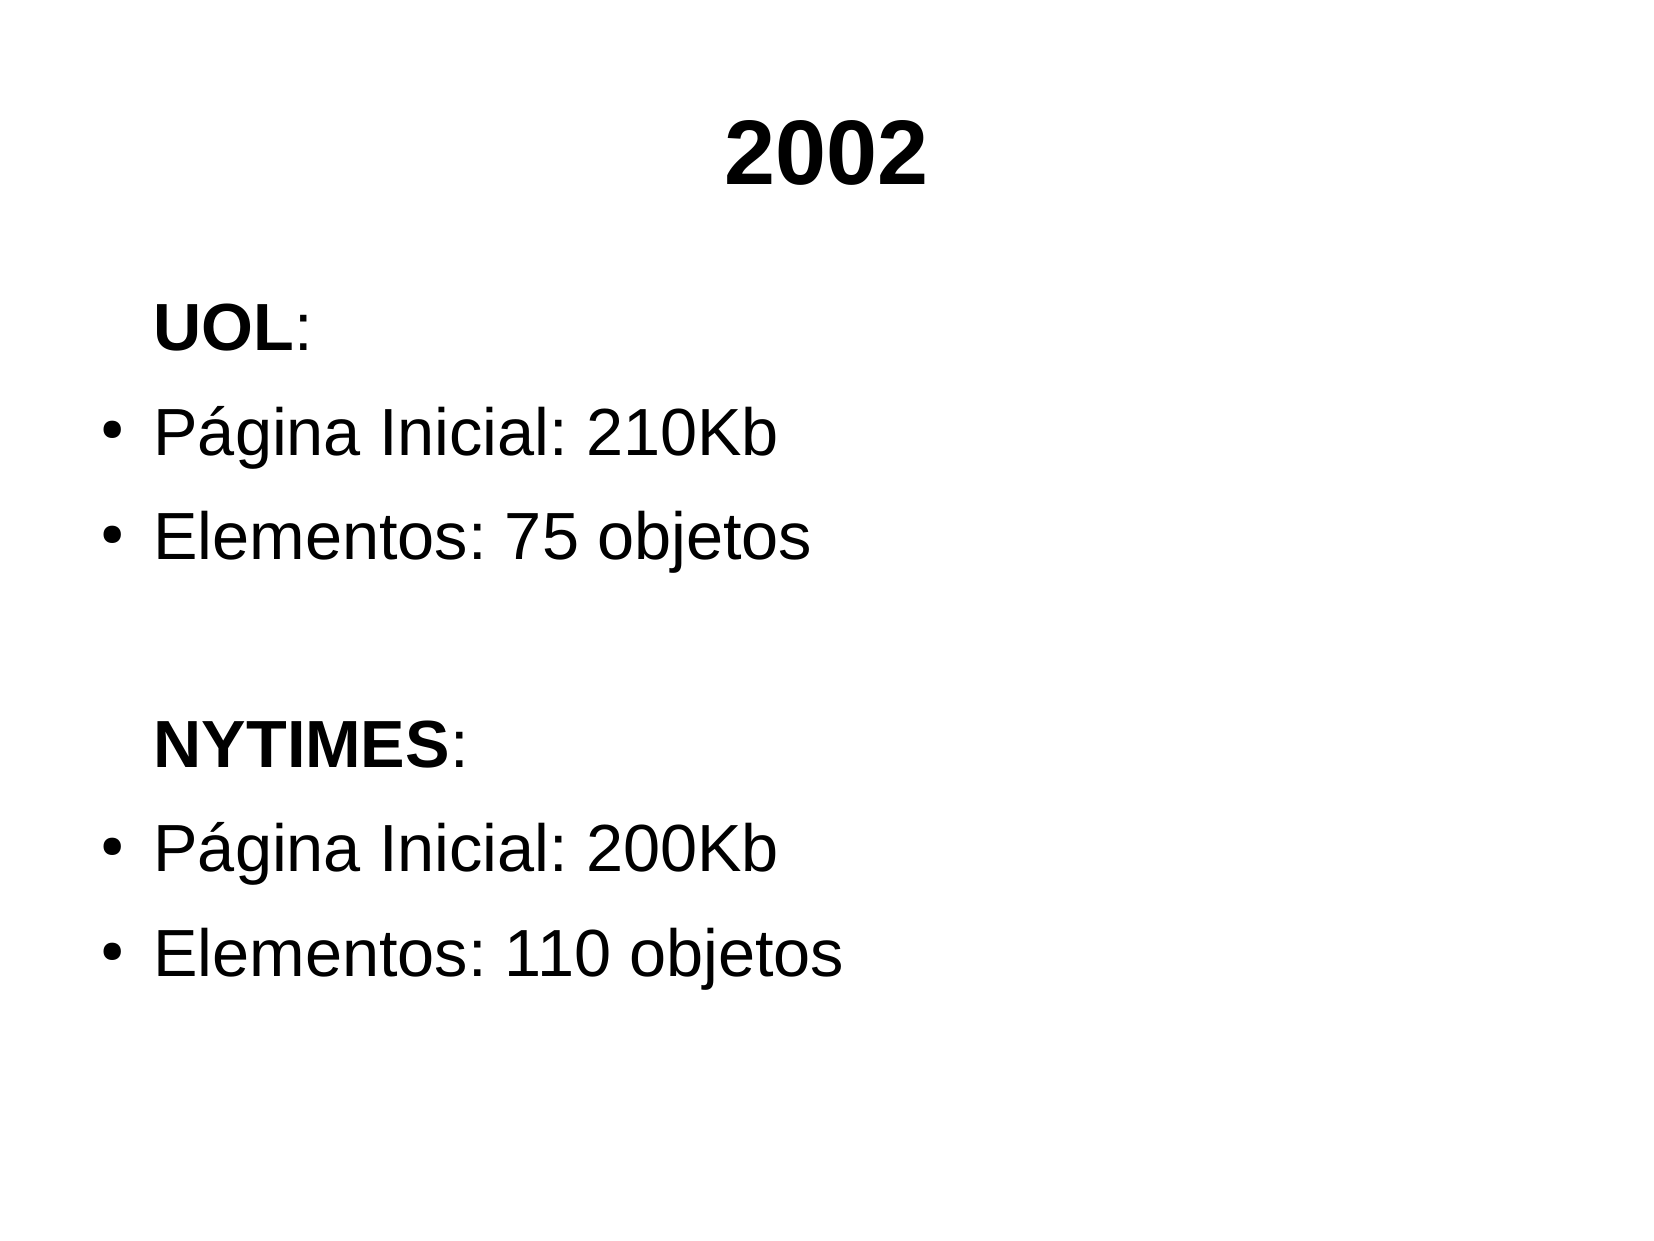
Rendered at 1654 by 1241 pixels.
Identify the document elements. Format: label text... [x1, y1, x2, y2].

title 2002 [82, 49, 1571, 257]
list UOL: Página Inicial: 210Kb Elementos: 75 objetos NYTIMES: Página Inicial: 200Kb Elementos: 110 objetos [82, 290, 1538, 1075]
